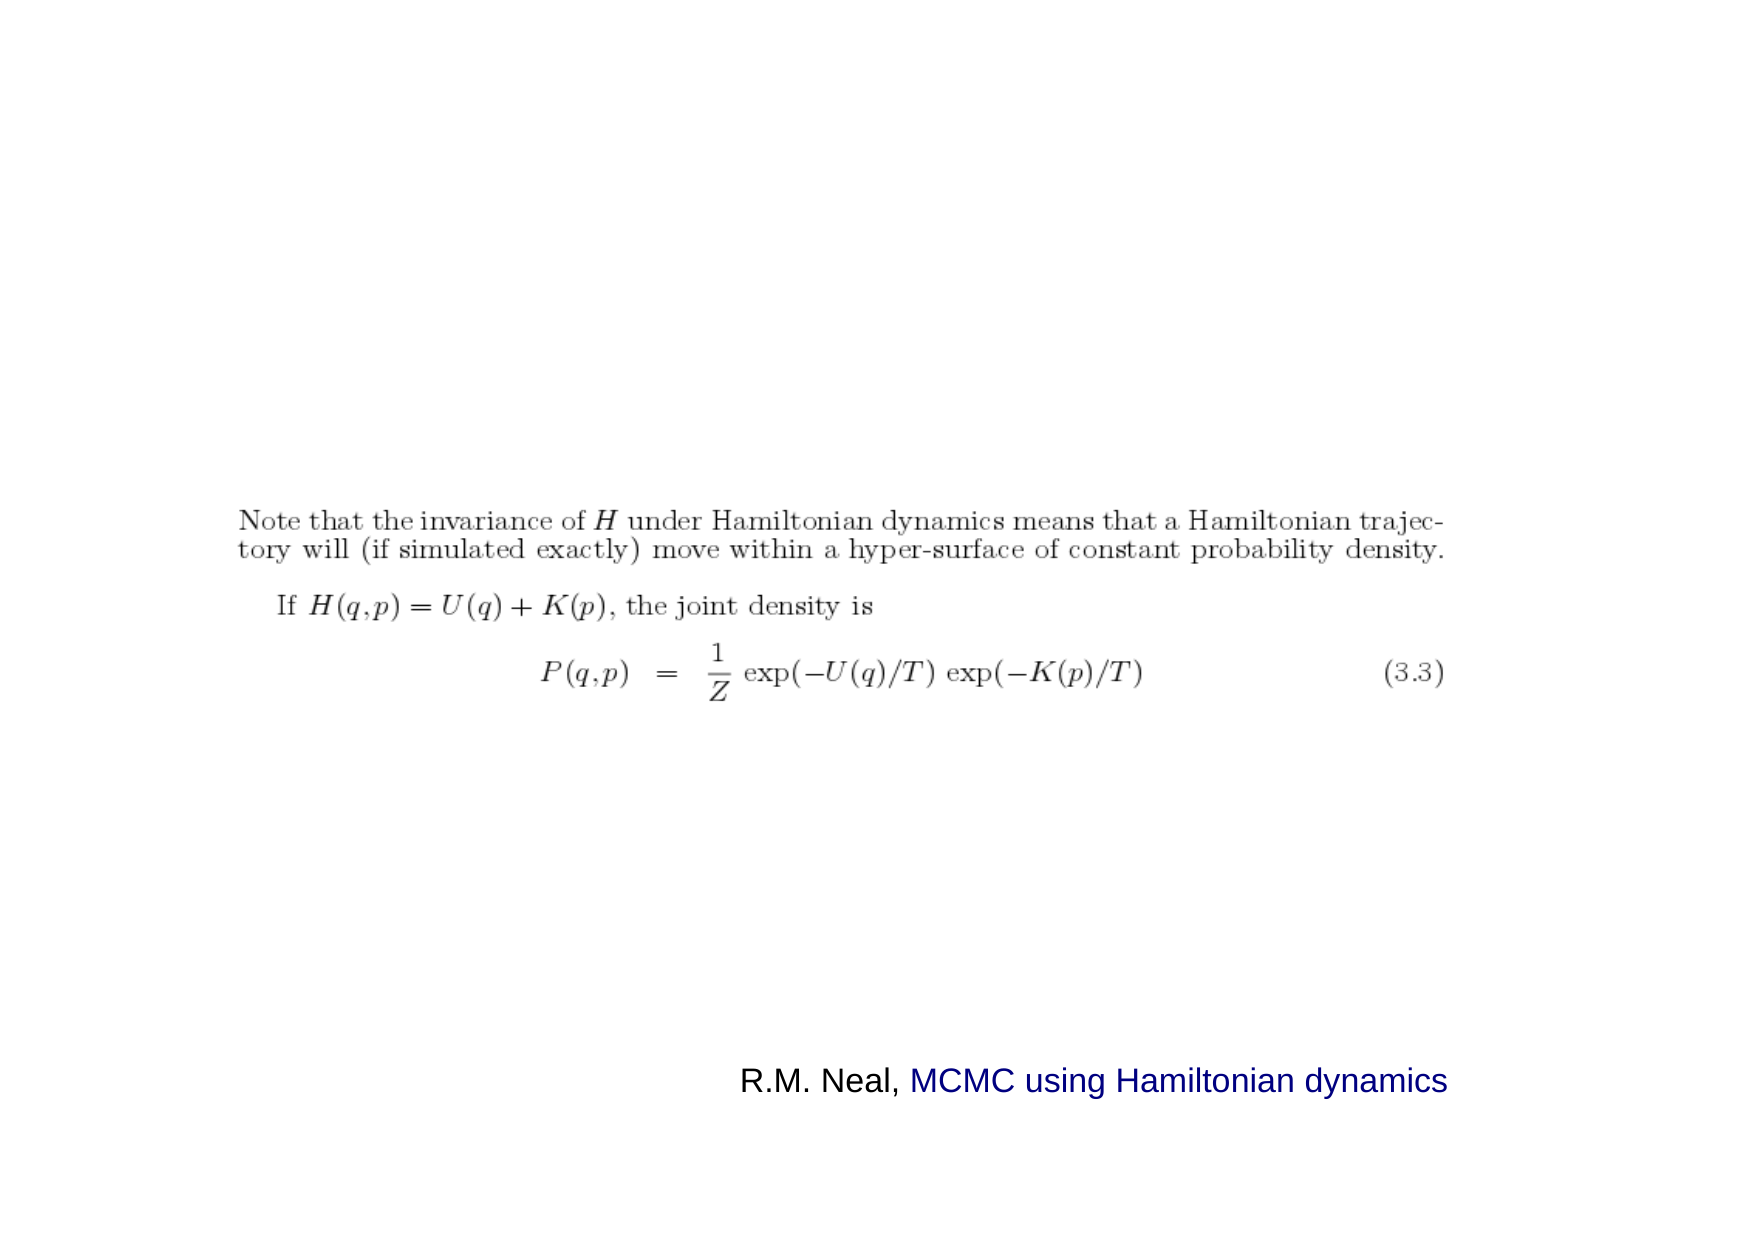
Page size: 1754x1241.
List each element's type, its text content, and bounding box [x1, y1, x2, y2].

text_box R.M. Neal, MCMC using Hamiltonian dynamics [725, 1054, 1525, 1108]
picture [204, 496, 1508, 711]
